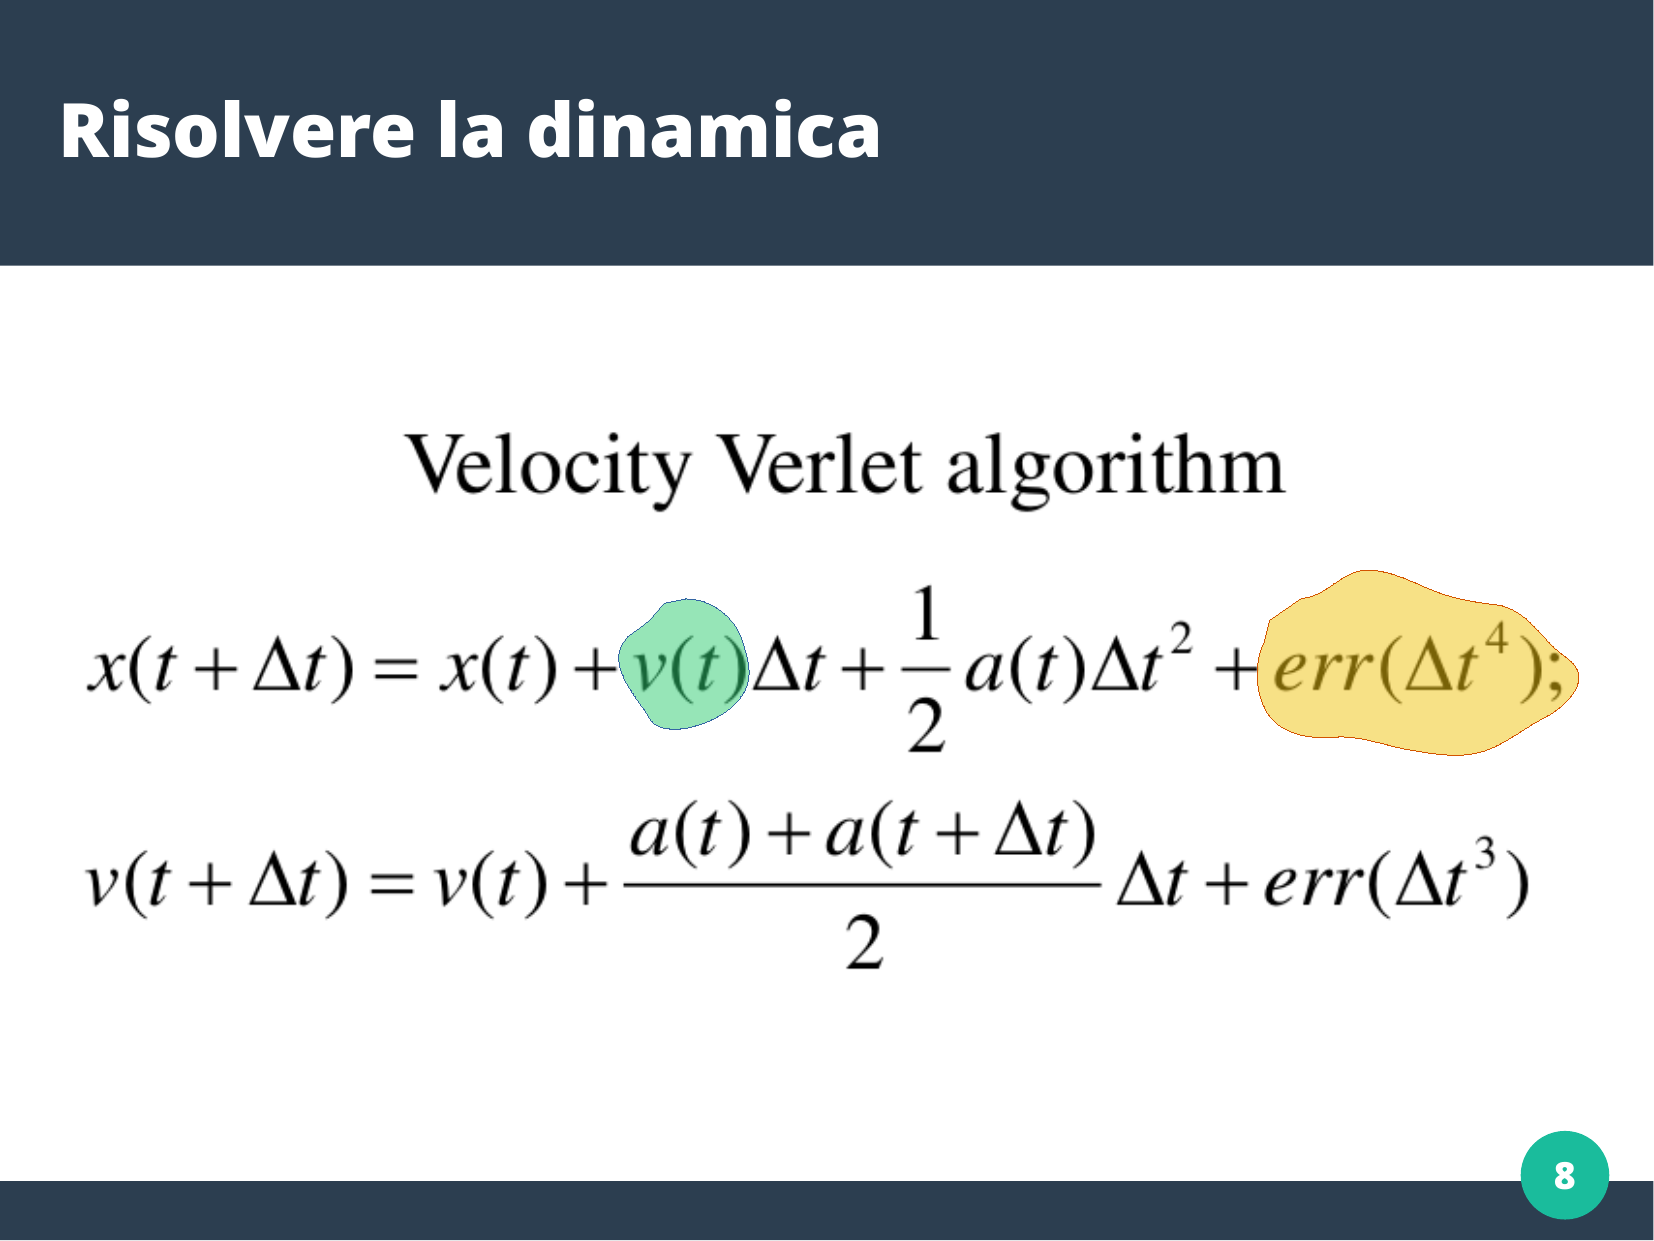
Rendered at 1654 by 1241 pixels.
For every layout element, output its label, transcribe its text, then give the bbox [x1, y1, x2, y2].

text_box [618, 598, 750, 730]
text_box [1257, 570, 1579, 756]
title Risolvere la dinamica [59, 49, 1595, 207]
picture [59, 413, 1595, 999]
